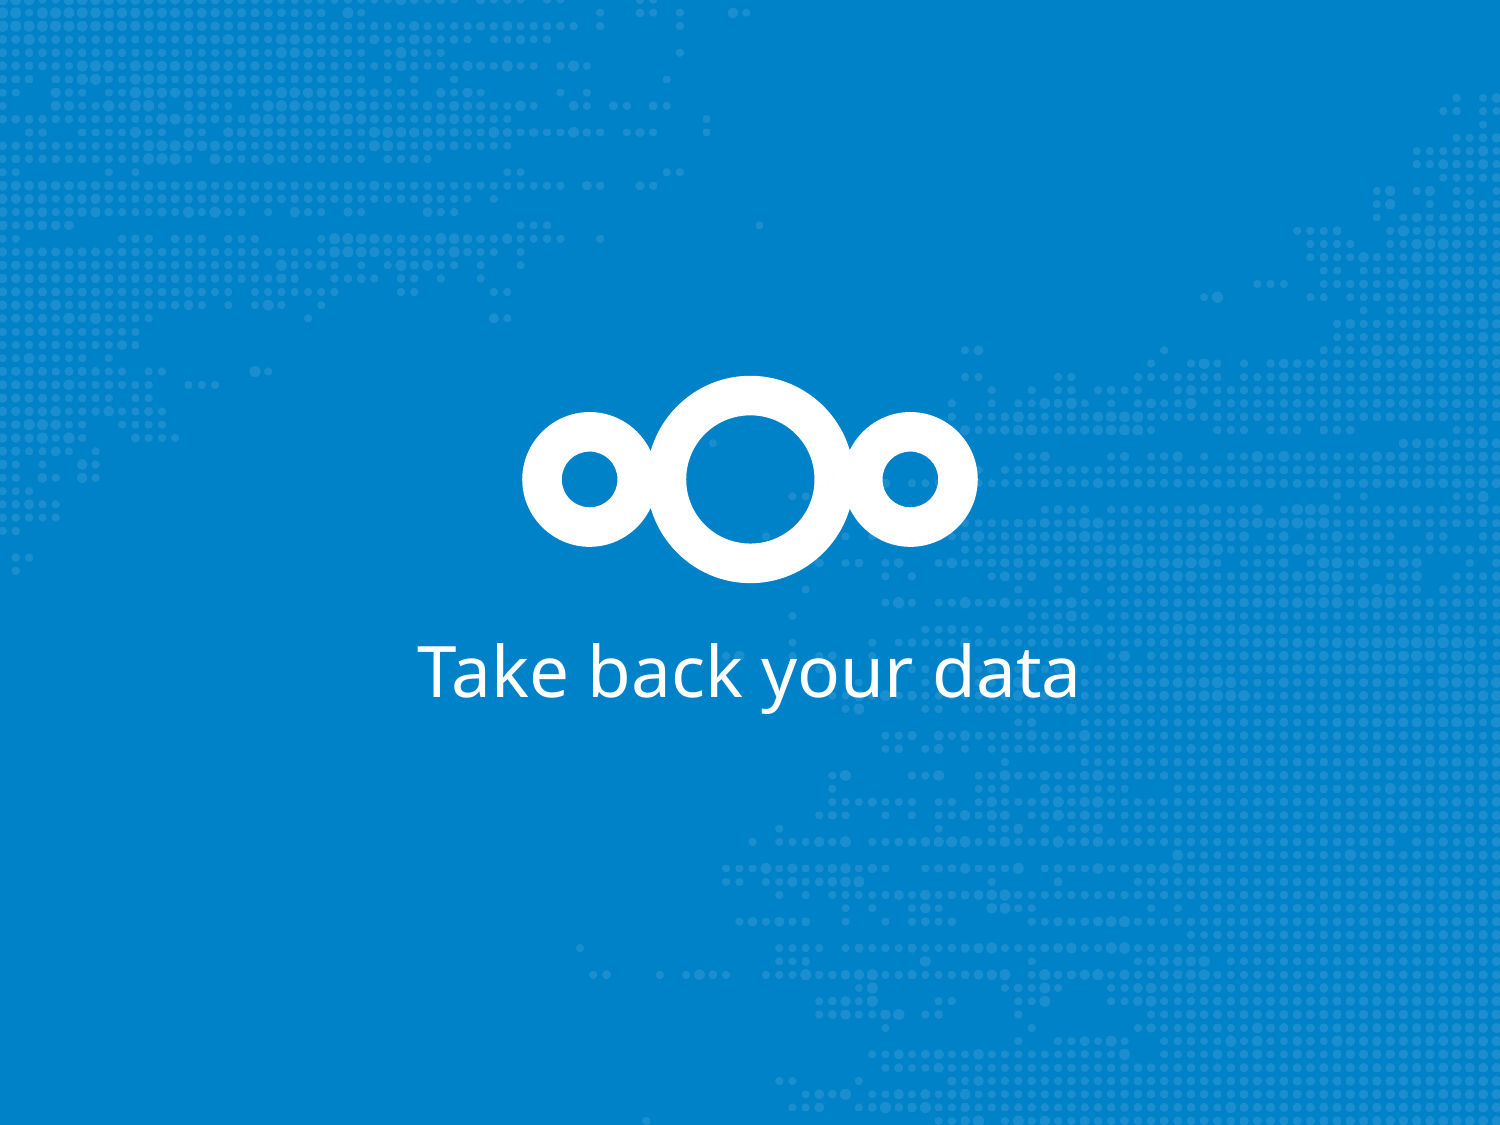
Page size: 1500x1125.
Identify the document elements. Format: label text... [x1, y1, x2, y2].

title Take back your data [75, 576, 1425, 765]
